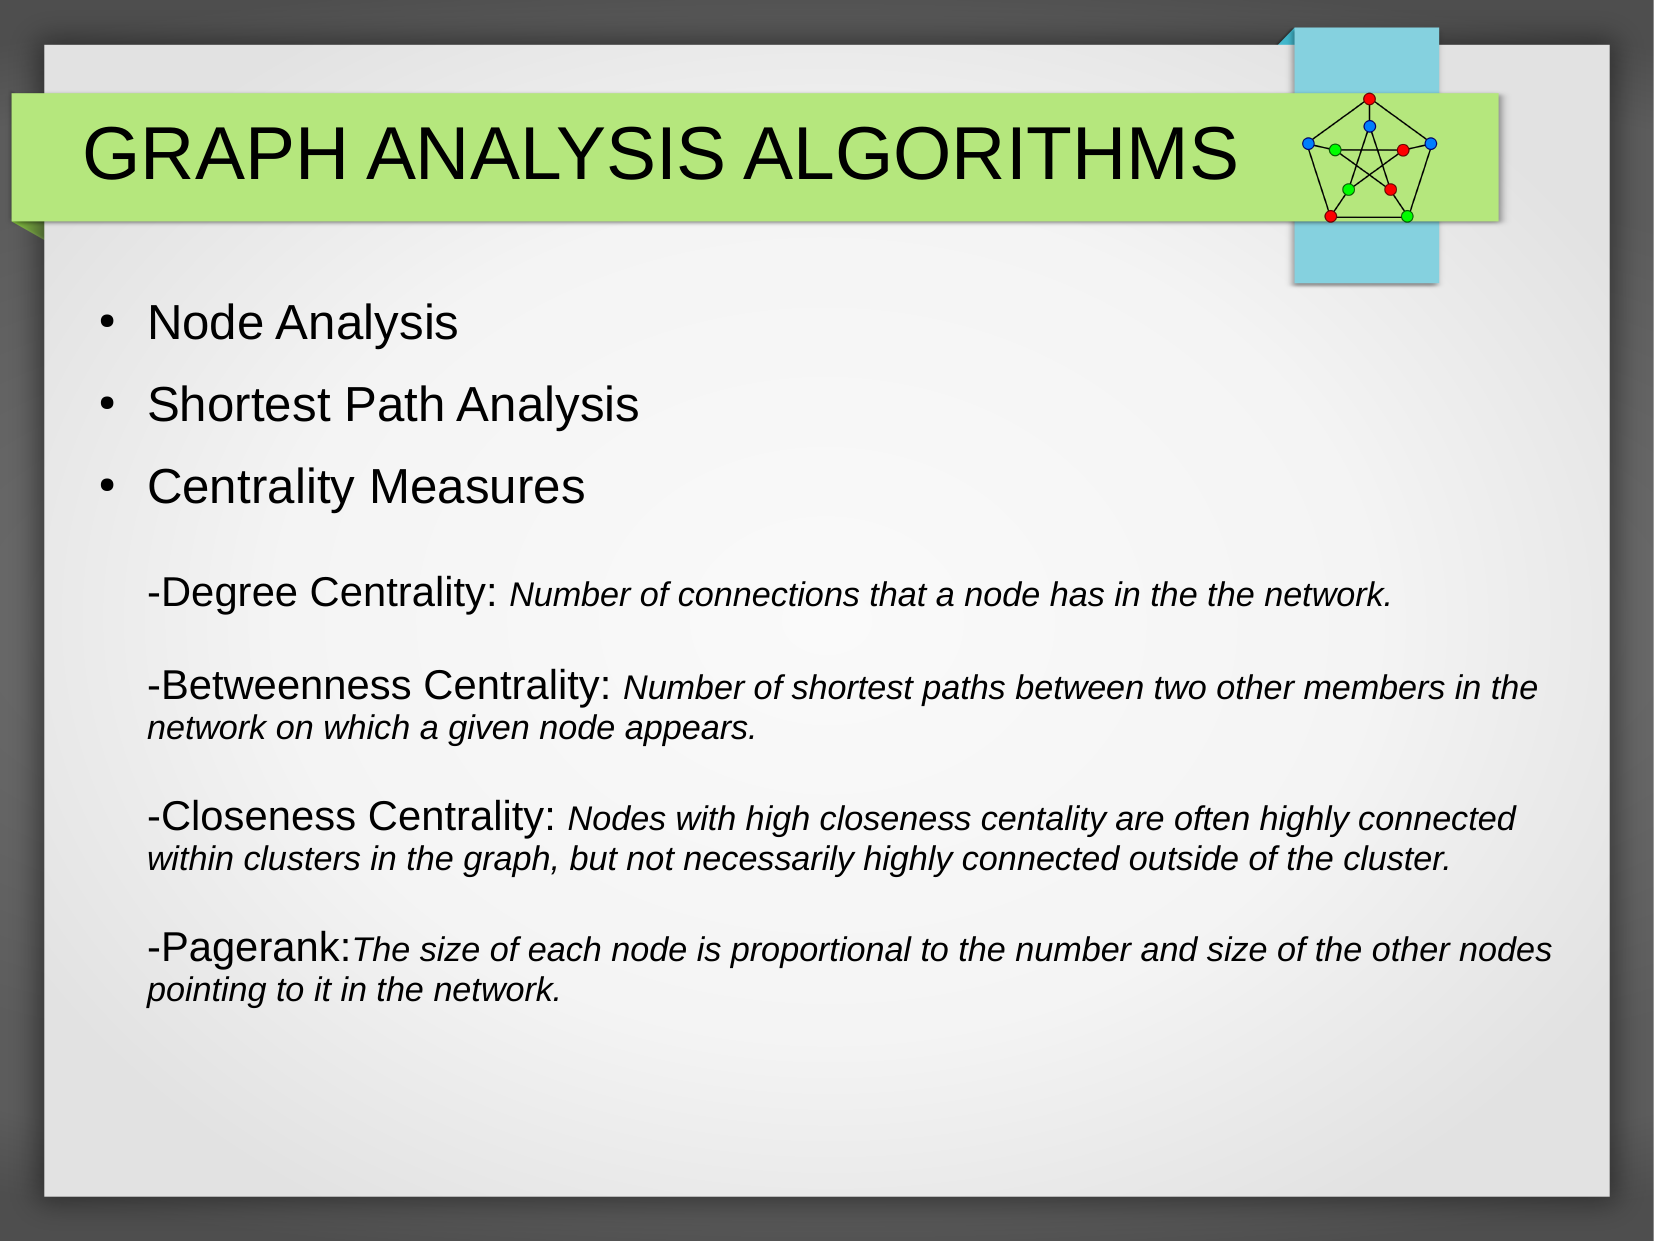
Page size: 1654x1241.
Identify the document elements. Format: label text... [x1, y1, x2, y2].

picture [0, 0, 1654, 1241]
title GRAPH ANALYSIS ALGORITHMS [82, 94, 1264, 213]
list Node Analysis Shortest Path Analysis Centrality Measures -Degree Centrality: Number of connections that a node has in the the network. -Betweenness Centrality: Number of shortest paths between two other members in the network on which a given node appears. -Closeness Centrality: Nodes with high closeness centality are often highly connected within clusters in the graph, but not necessarily highly connected outside of the cluster. -Pagerank:The size of each node is proportional to the number and size of the other nodes pointing to it in the network. [82, 295, 1571, 1015]
